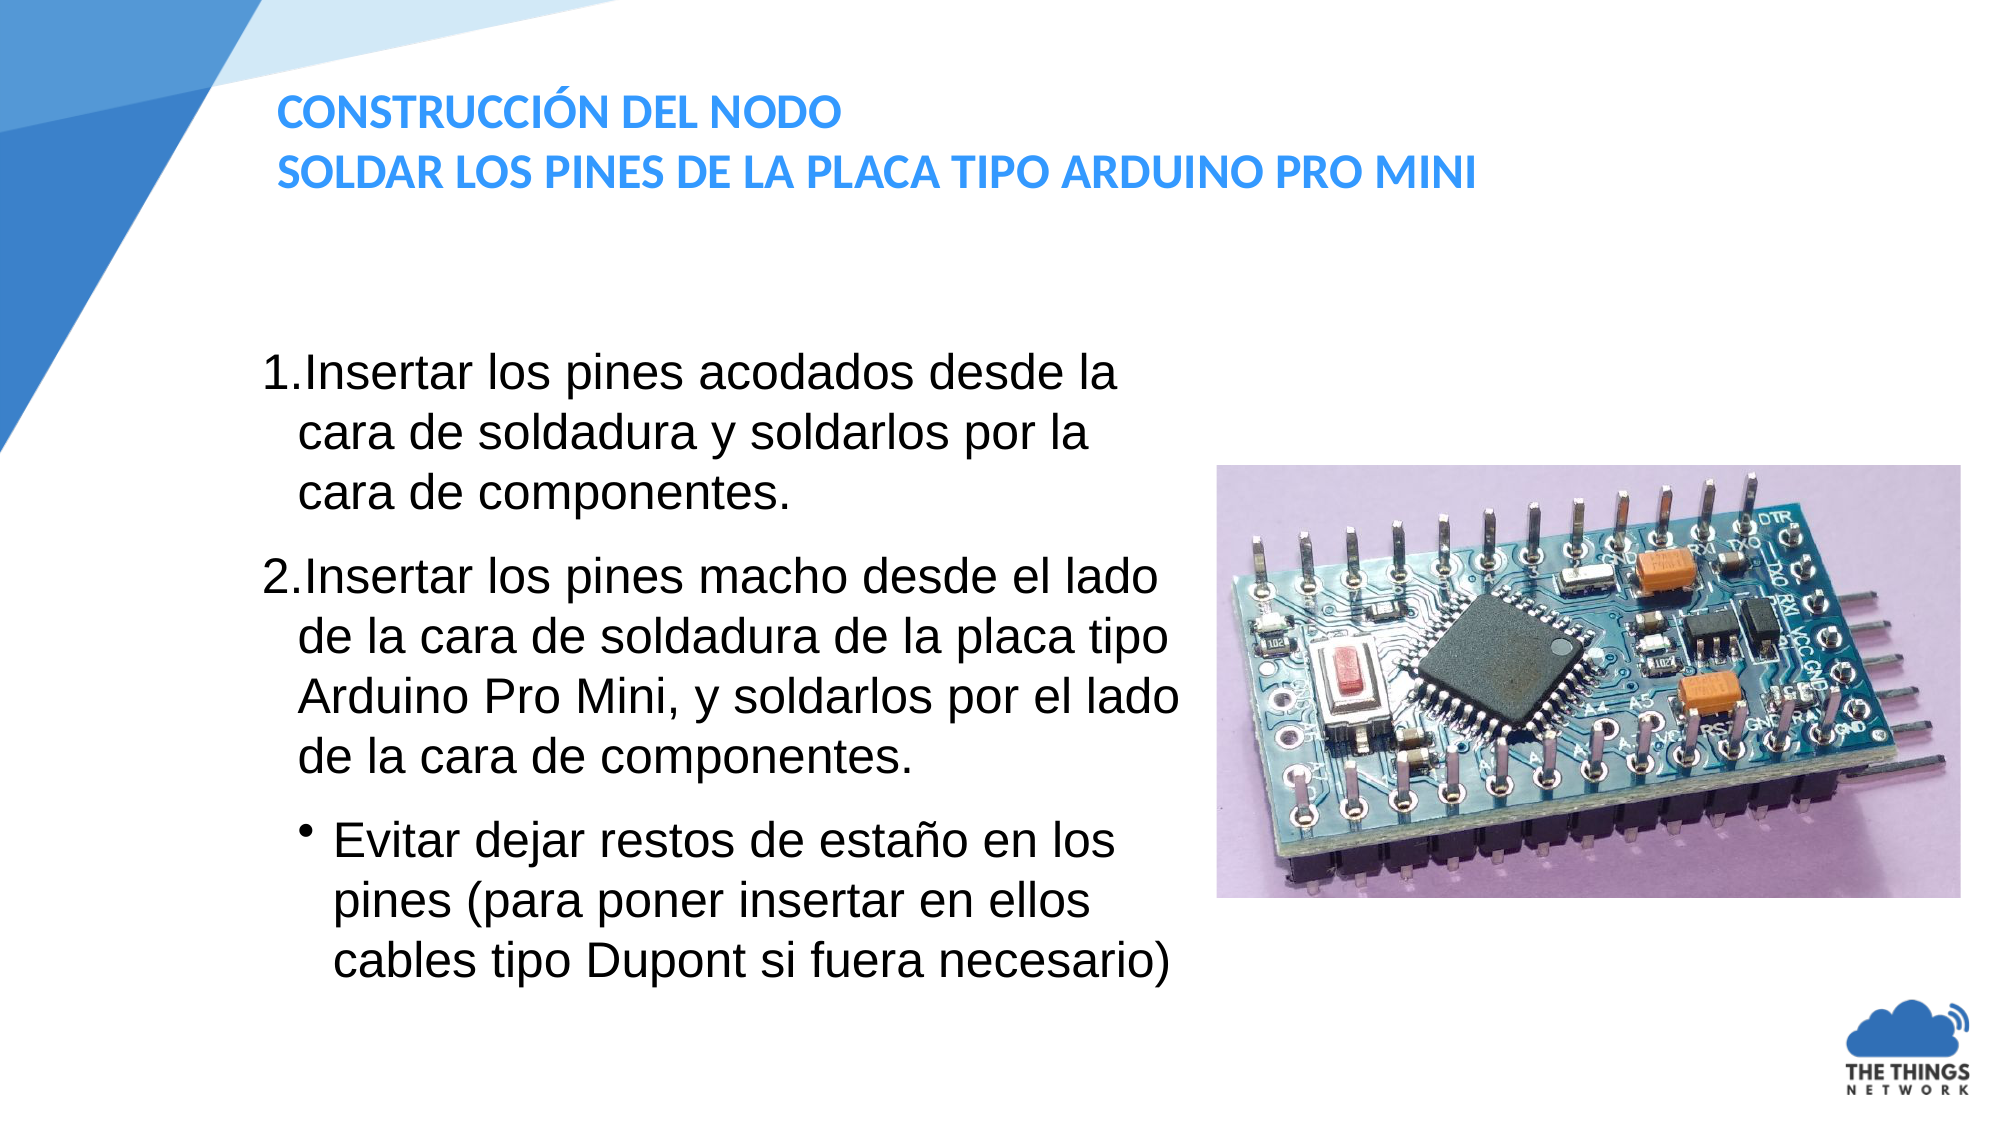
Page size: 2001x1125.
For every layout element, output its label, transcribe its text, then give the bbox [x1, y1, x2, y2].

text_box Insertar los pines acodados desde la cara de soldadura y soldarlos por la cara de componentes. Insertar los pines macho desde el lado de la cara de soldadura de la placa tipo Arduino Pro Mini, y soldarlos por el lado de la cara de componentes. Evitar dejar restos de estaño en los pines (para poner insertar en ellos cables tipo Dupont si fuera necesario) [261, 339, 1182, 1014]
picture [0, 0, 1970, 1095]
text_box CONSTRUCCIÓN DEL NODO SOLDAR LOS PINES DE LA PLACA TIPO ARDUINO PRO MINI [99, 44, 1900, 233]
